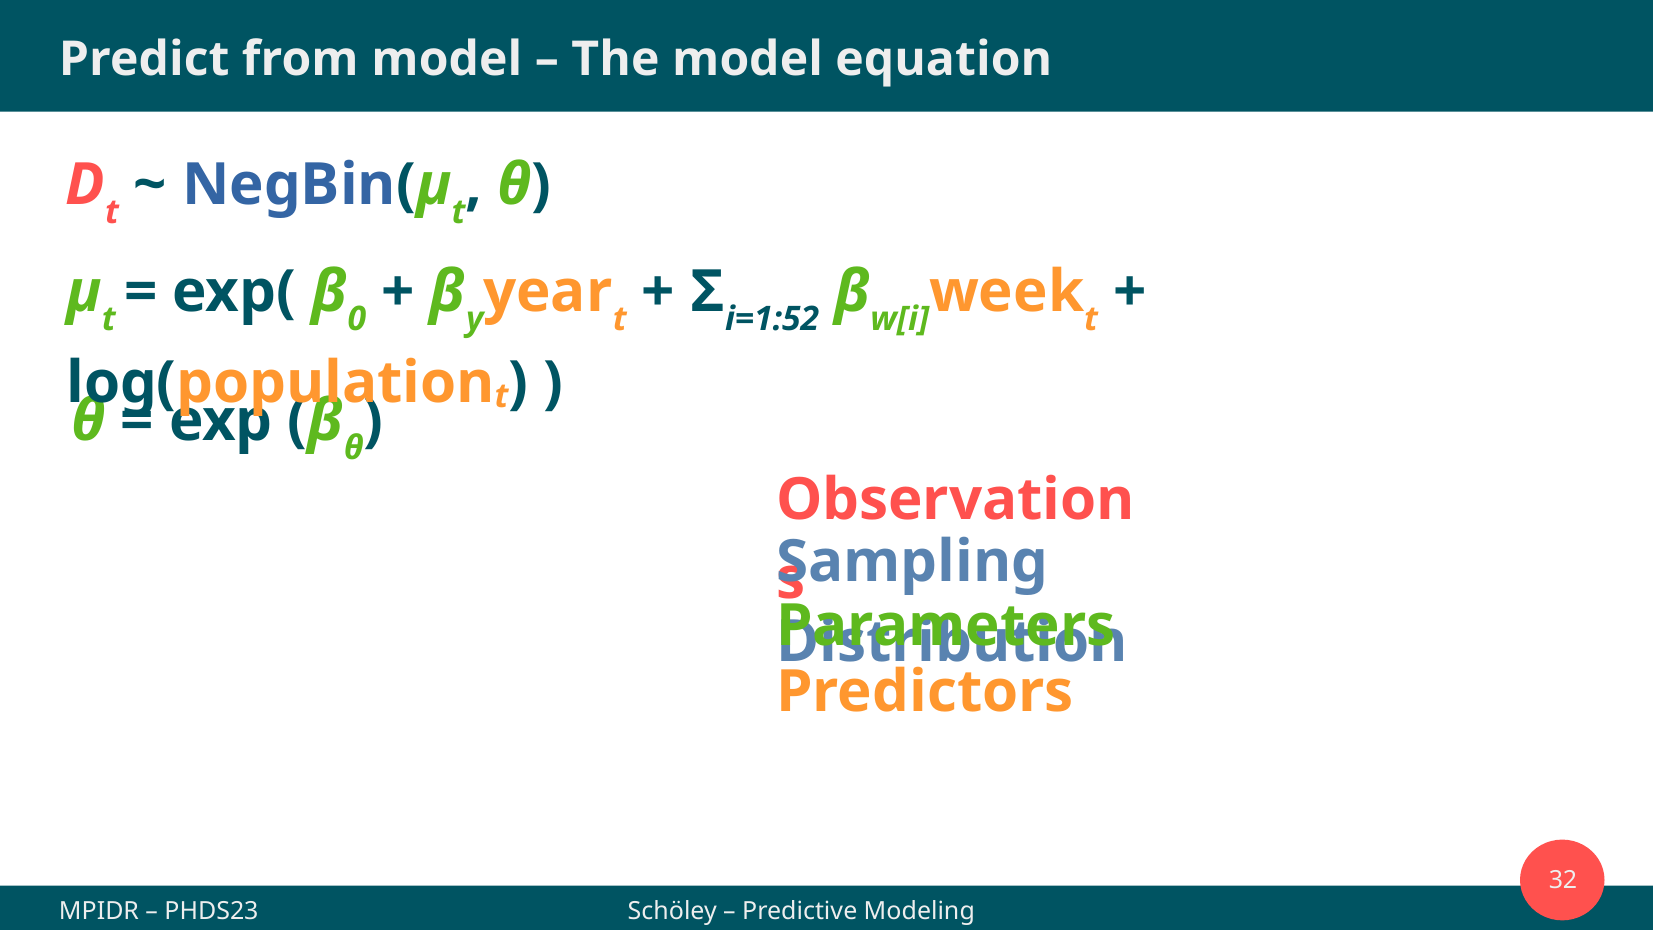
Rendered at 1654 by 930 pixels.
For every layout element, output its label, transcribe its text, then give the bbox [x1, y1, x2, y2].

text_box Sampling Distribution [761, 512, 1404, 576]
text_box μt = exp( β0 + βyyeart + Σi=1:52 βw[i]weekt + log(populationt) ) [51, 241, 1632, 416]
text_box Predictors [761, 641, 1404, 729]
title Predict from model – The model equation [58, 0, 1594, 117]
text_box Dt ~ NegBin(μt, θ) [50, 134, 535, 231]
text_box Observations [761, 449, 1166, 512]
text_box Parameters [761, 576, 1404, 641]
text_box θ = exp (βθ) [56, 416, 385, 468]
